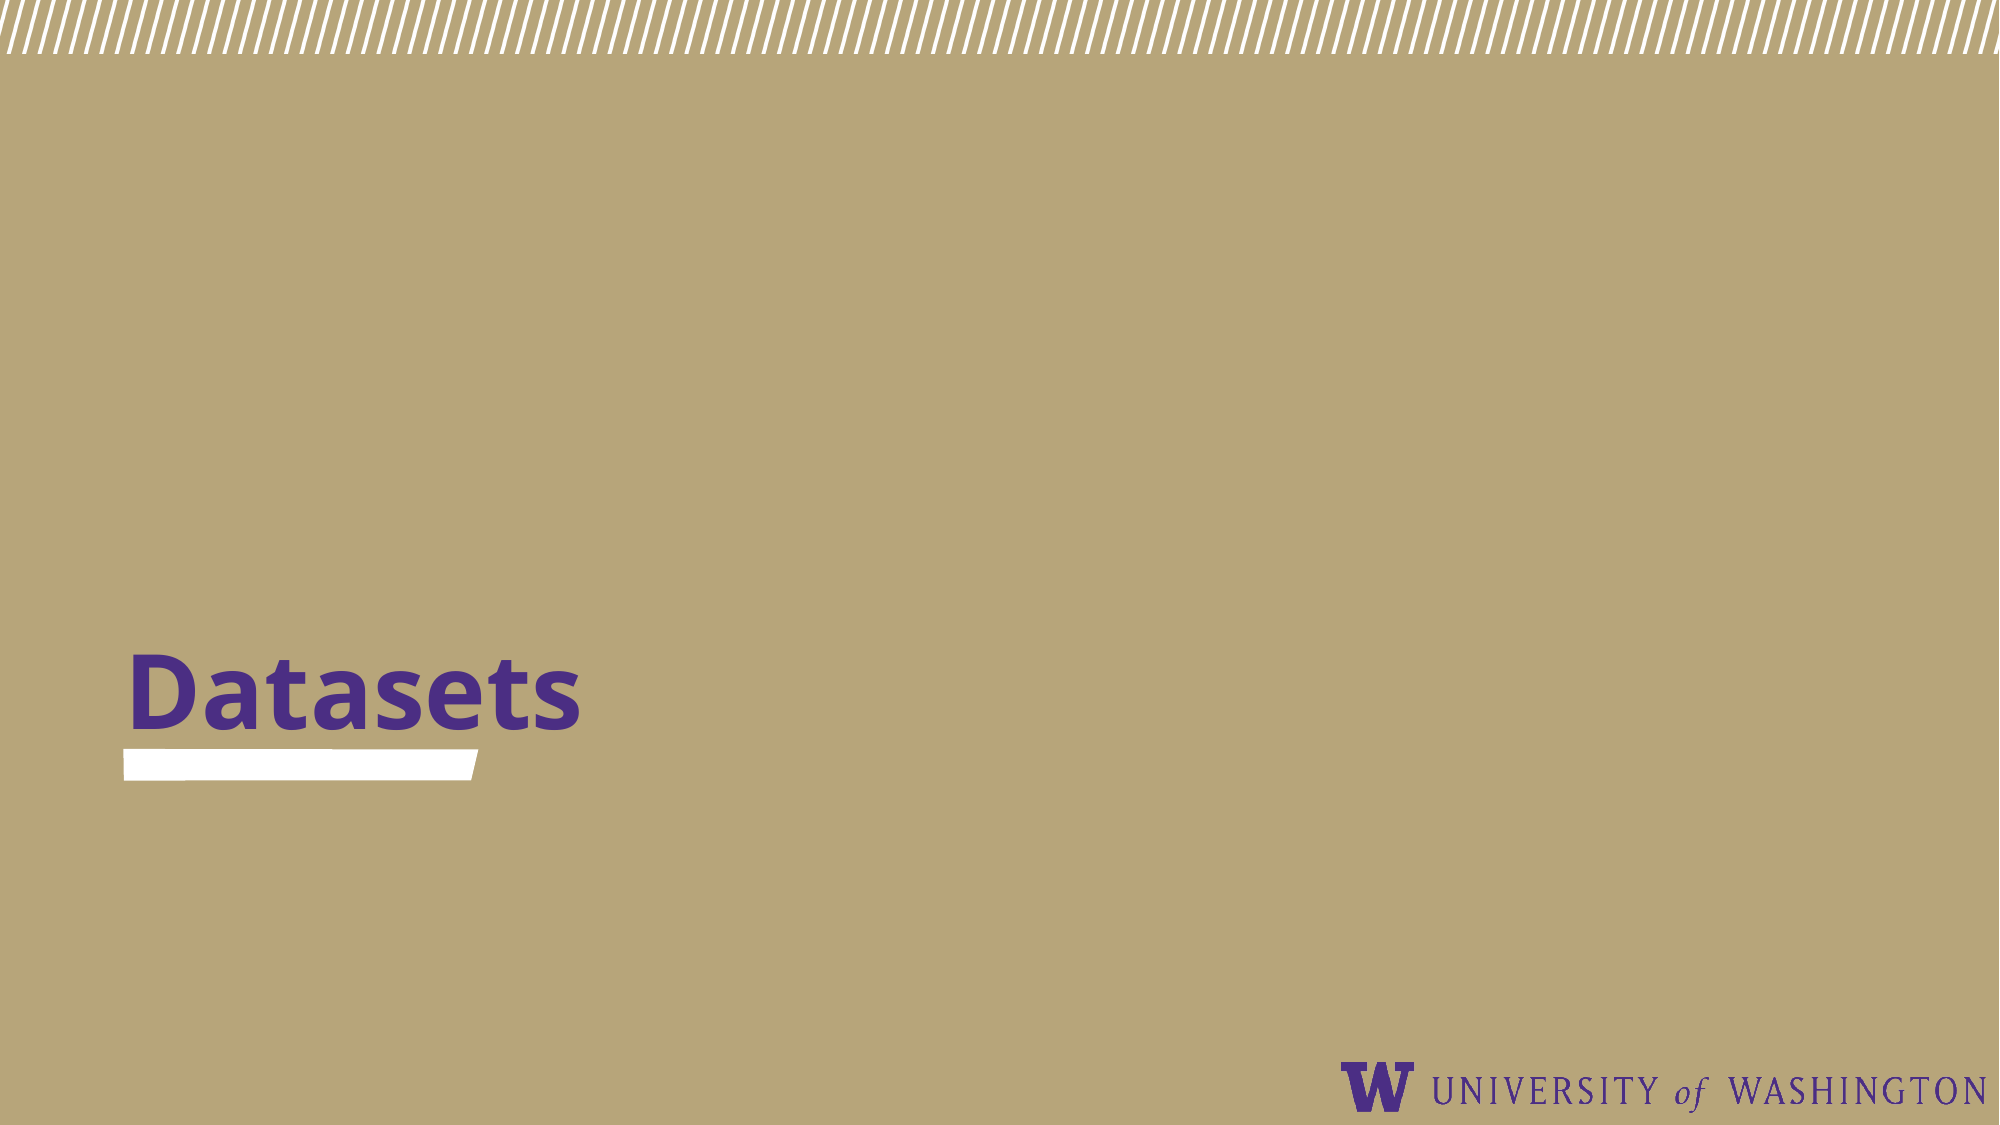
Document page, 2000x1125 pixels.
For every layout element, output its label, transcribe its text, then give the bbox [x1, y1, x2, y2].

title Datasets [124, 112, 1925, 751]
